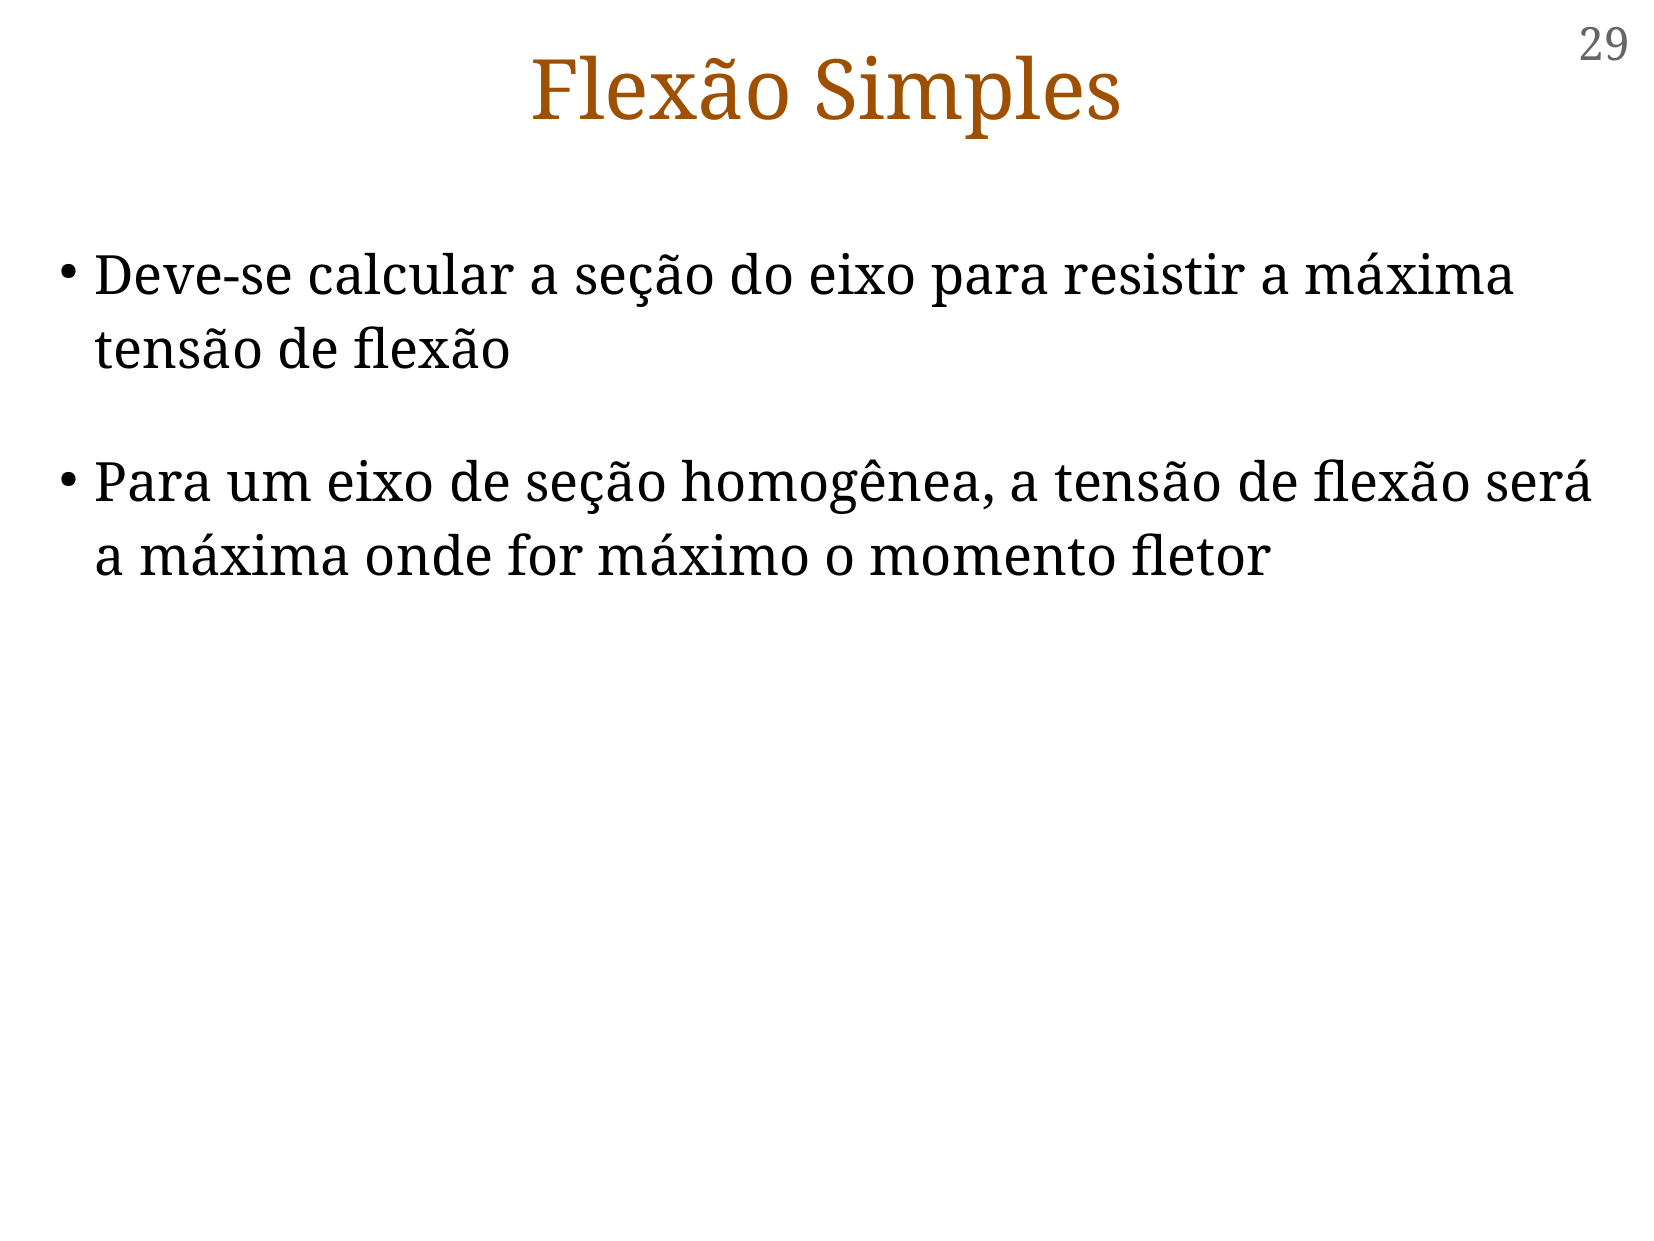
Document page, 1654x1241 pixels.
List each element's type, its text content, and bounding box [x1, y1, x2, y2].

list Deve-se calcular a seção do eixo para resistir a máxima tensão de flexão Para um eixo de seção homogênea, a tensão de flexão será a máxima onde for máximo o momento fletor [59, 236, 1595, 1211]
title Flexão Simples [59, 29, 1595, 148]
